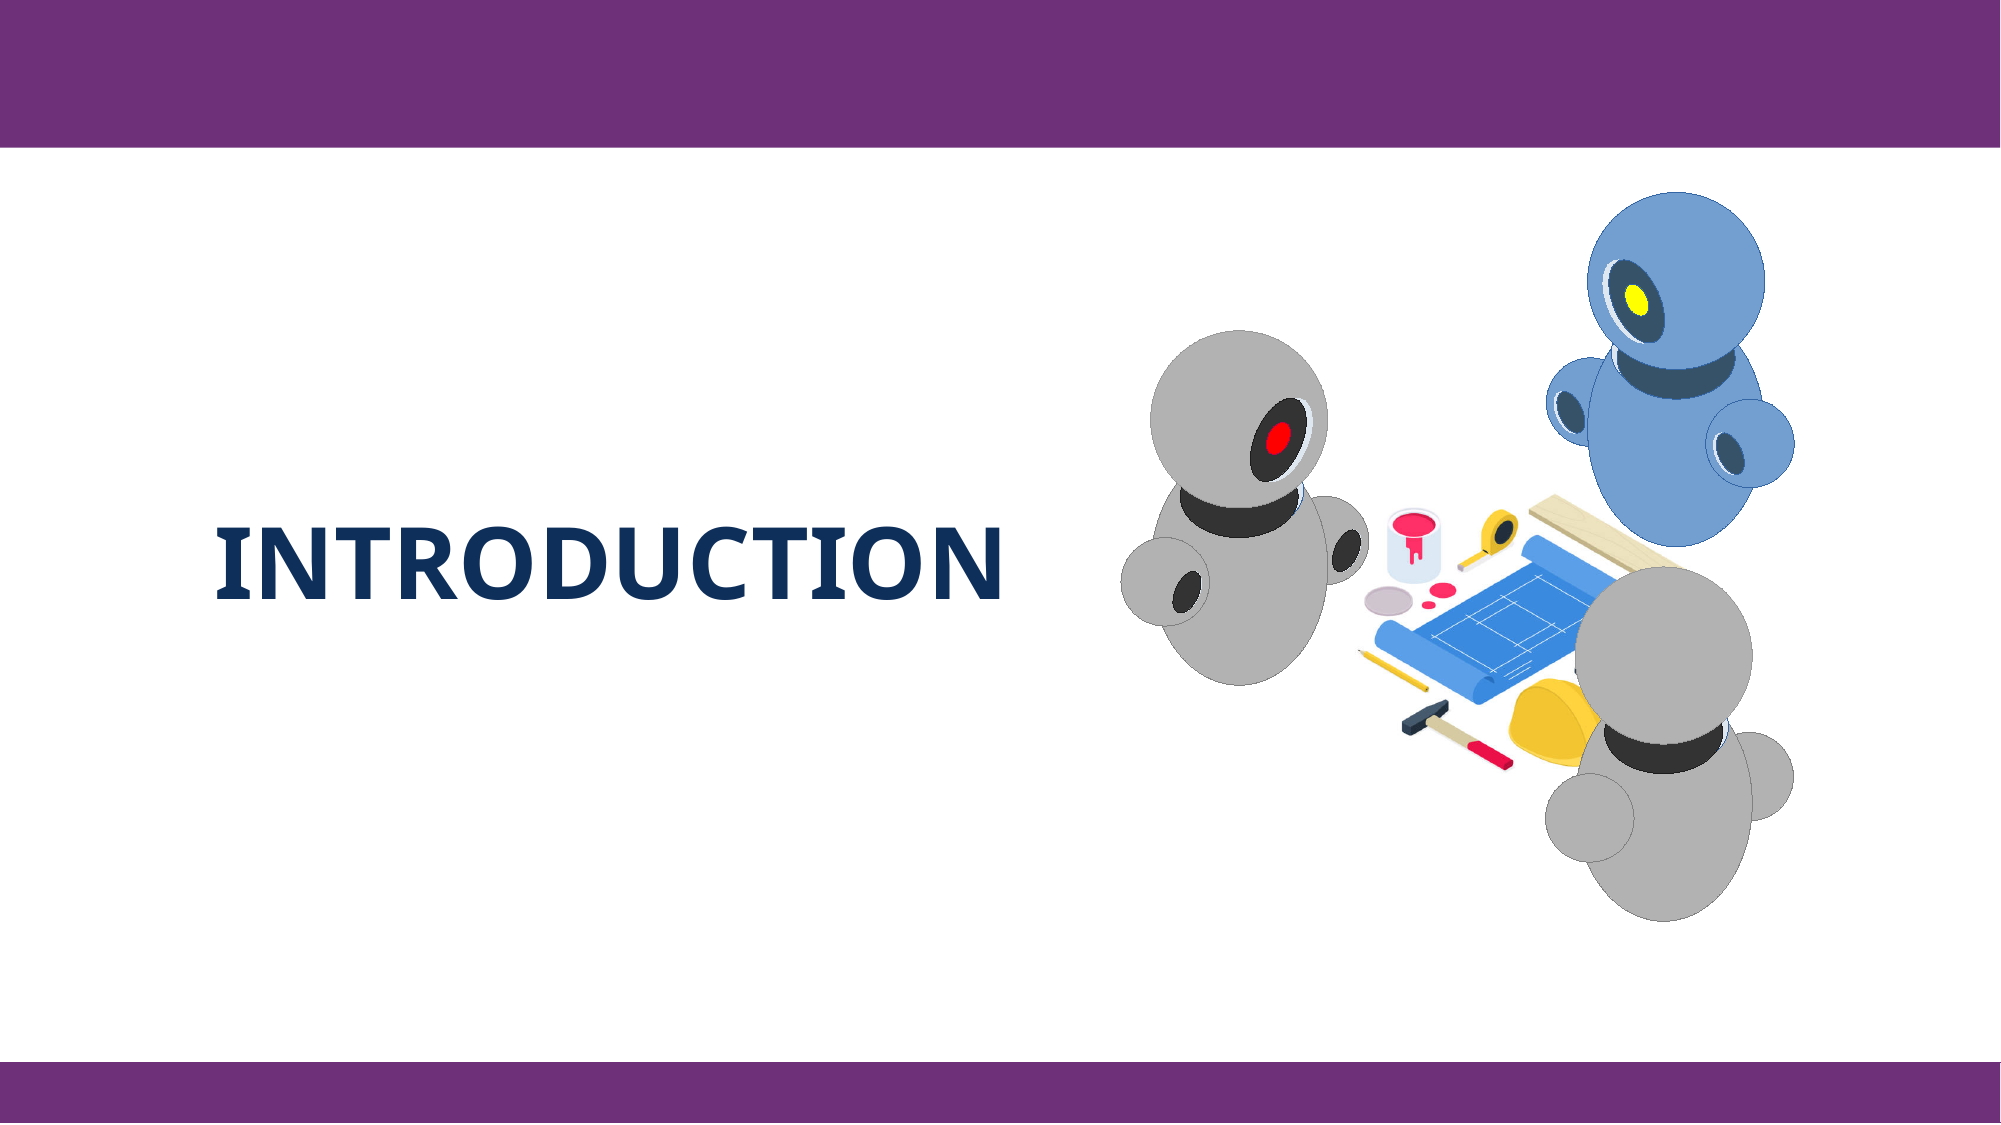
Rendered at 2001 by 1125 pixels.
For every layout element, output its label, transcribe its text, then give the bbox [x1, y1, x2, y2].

text_box [1120, 330, 1369, 686]
text_box INTRODUCTION [137, 492, 1086, 627]
text_box [1546, 192, 1795, 547]
text_box [1545, 566, 1794, 922]
picture [1340, 442, 1702, 804]
